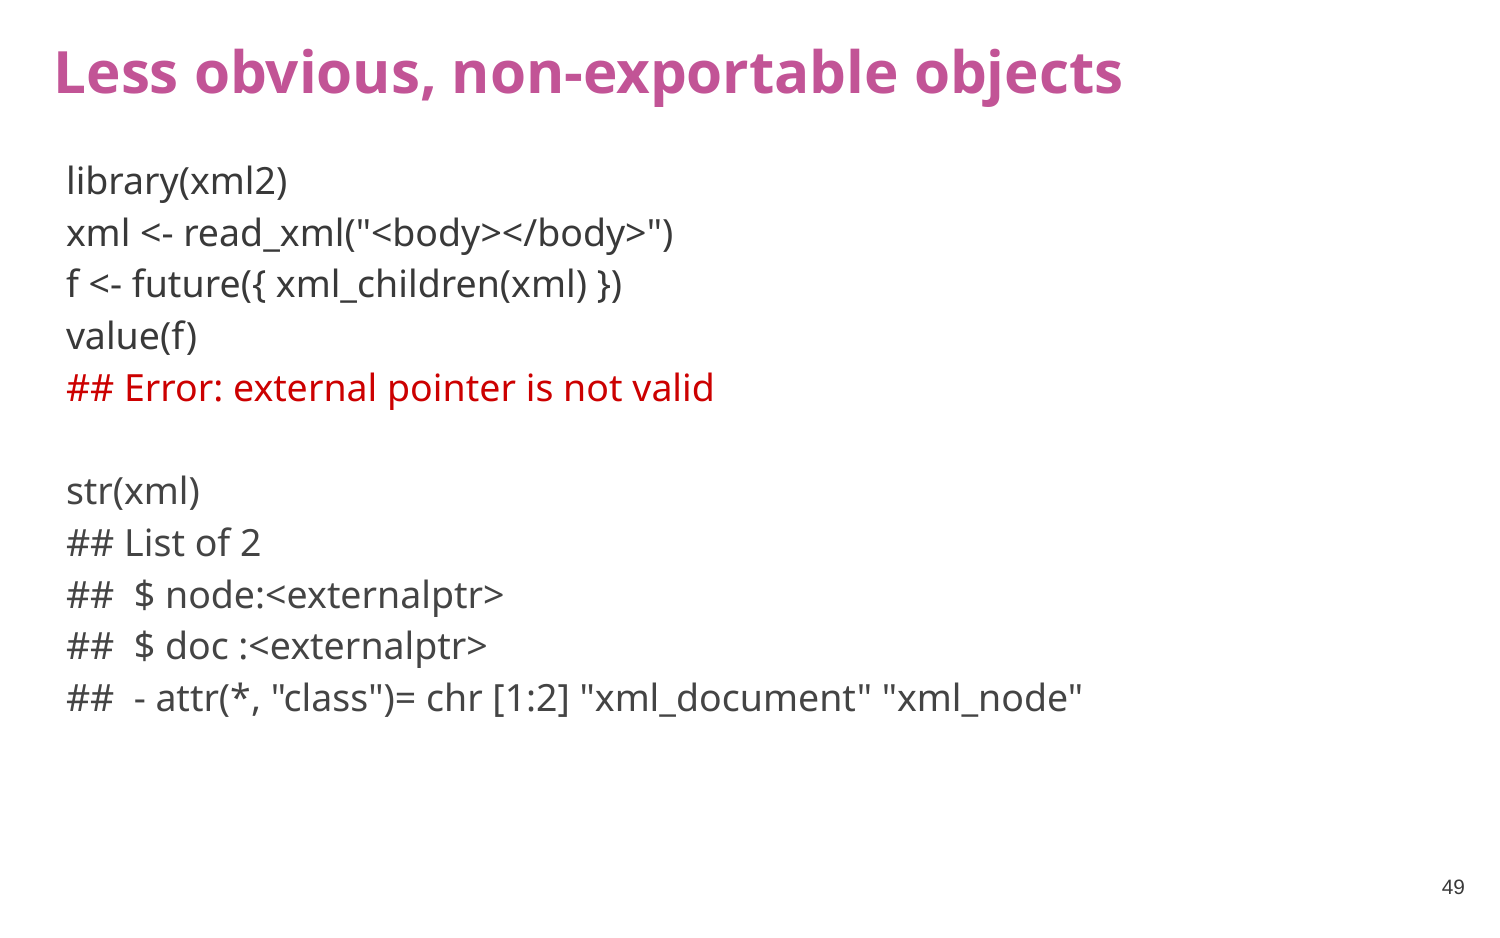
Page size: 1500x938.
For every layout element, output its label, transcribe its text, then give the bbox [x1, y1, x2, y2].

list library(xml2) xml <- read_xml("<body></body>") ‎ f <- future({ xml_children(xml) }) value(f) ## Error: external pointer is not valid str(xml) ## List of 2 ## $ node:<externalptr> ## $ doc :<externalptr> ## - attr(*, "class")= chr [1:2] "xml_document" "xml_node" [51, 135, 1449, 860]
slide_number <number> [1389, 849, 1480, 922]
title Less obvious, non-exportable objects [38, 20, 1500, 136]
